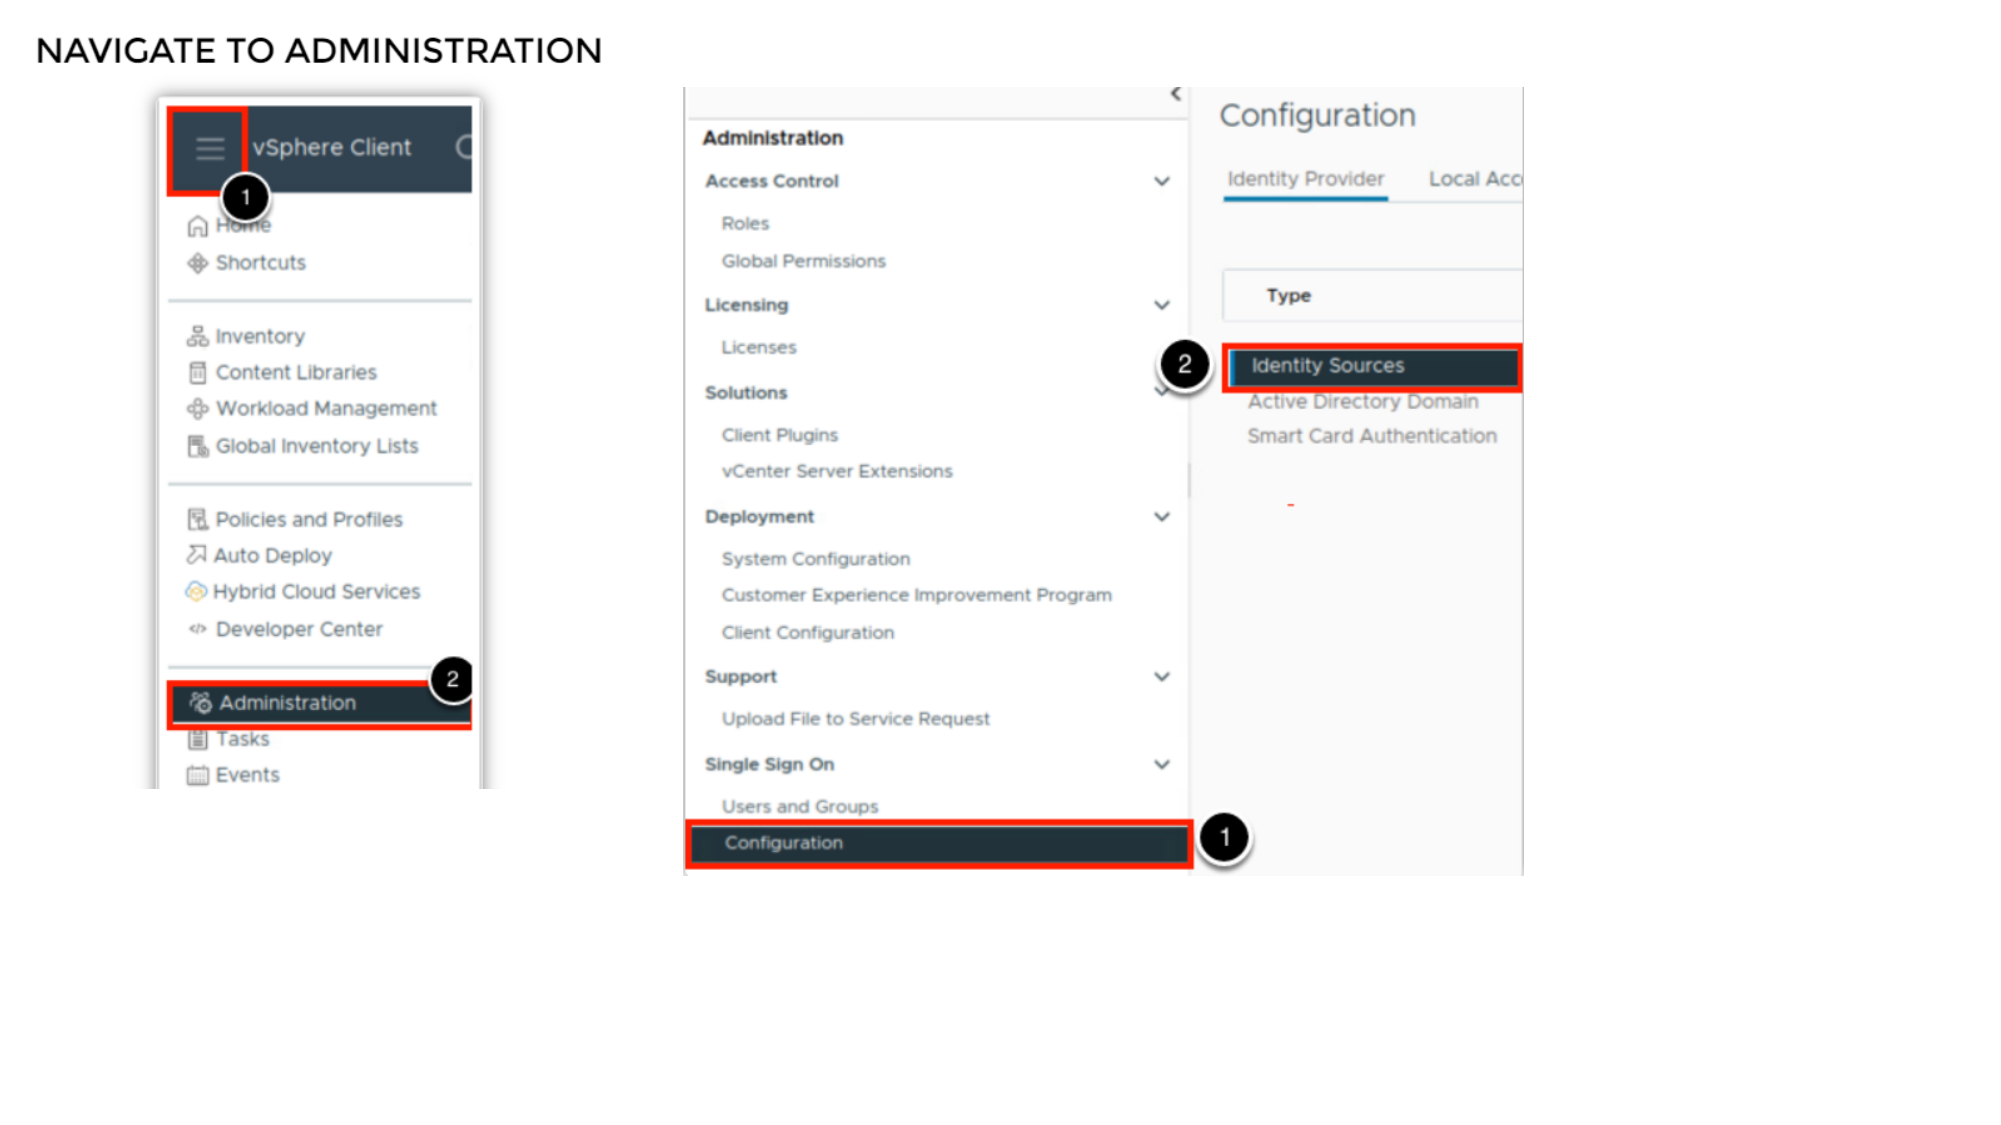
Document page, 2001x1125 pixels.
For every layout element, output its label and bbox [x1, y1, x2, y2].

picture [3, 9, 617, 789]
picture [683, 87, 1524, 876]
